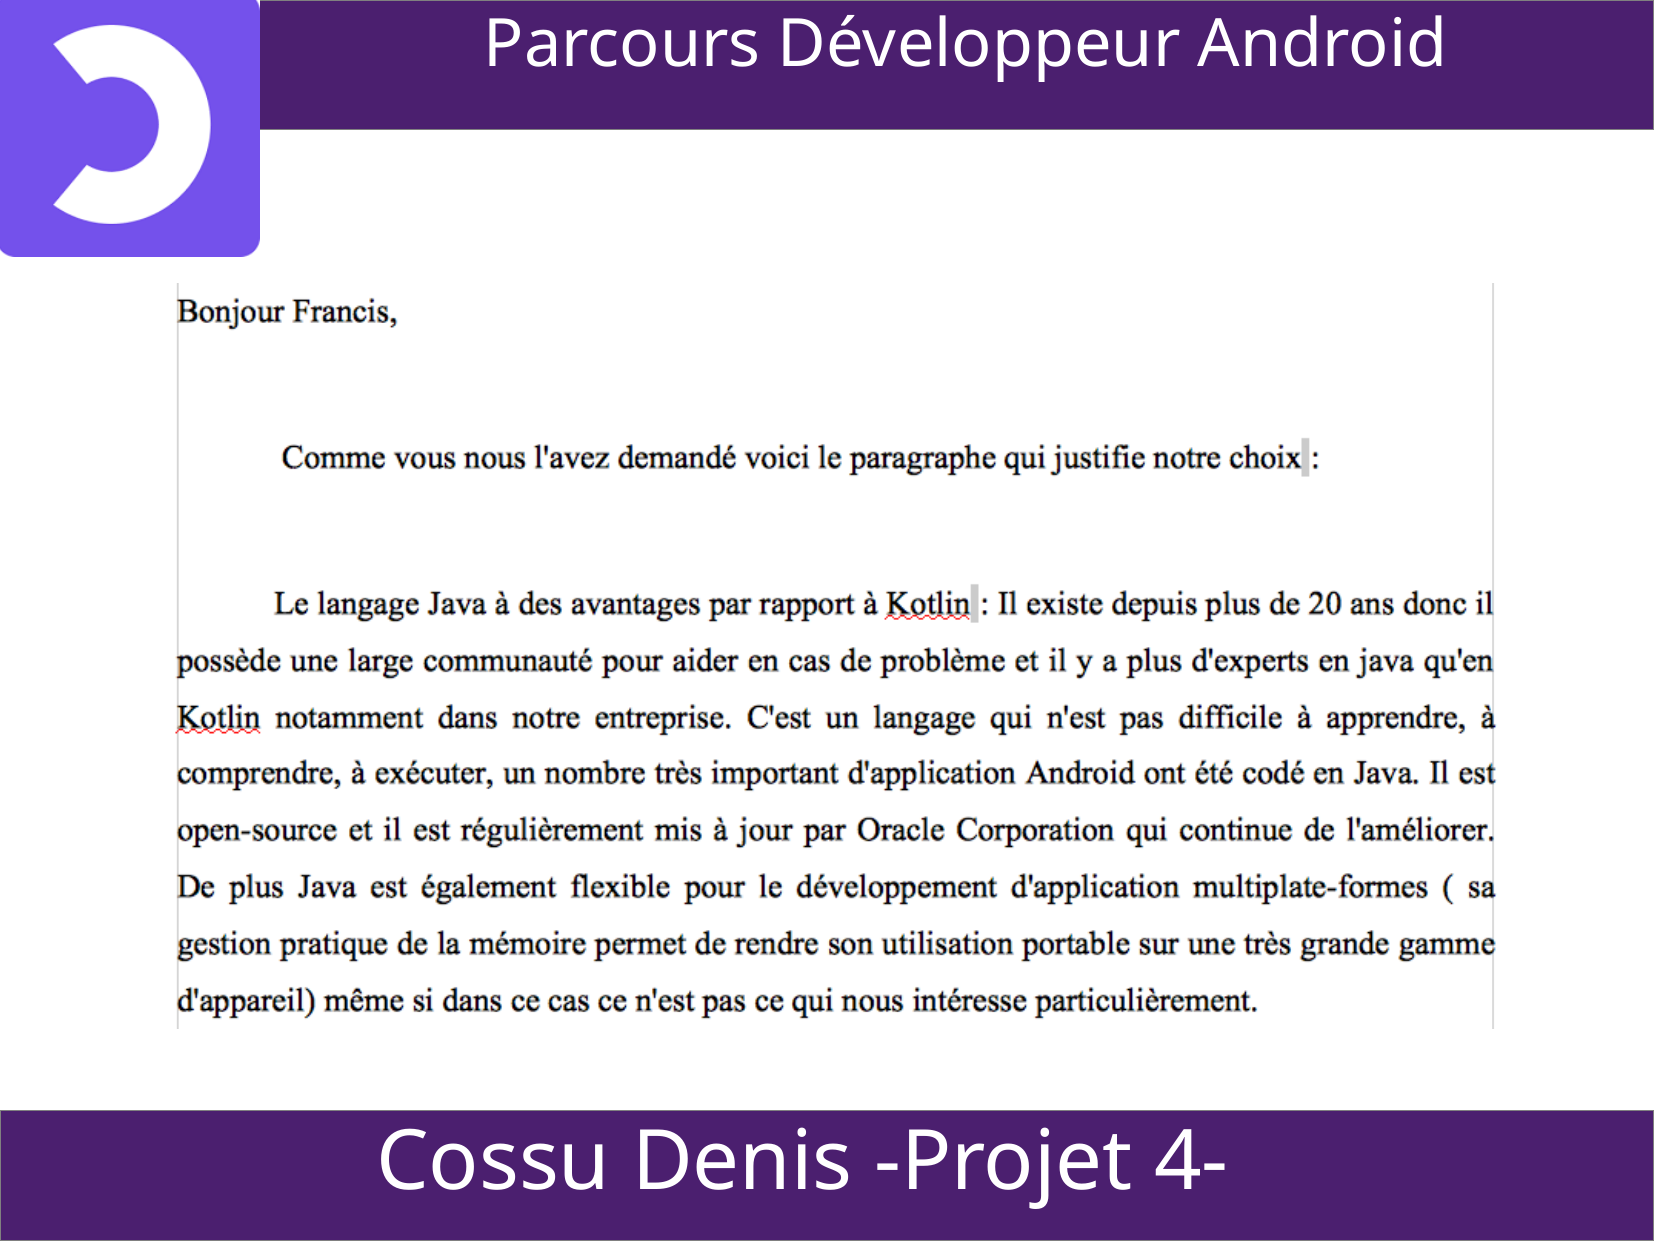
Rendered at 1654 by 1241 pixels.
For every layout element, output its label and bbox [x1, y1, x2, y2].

picture [165, 283, 1511, 1029]
picture [0, 0, 260, 257]
